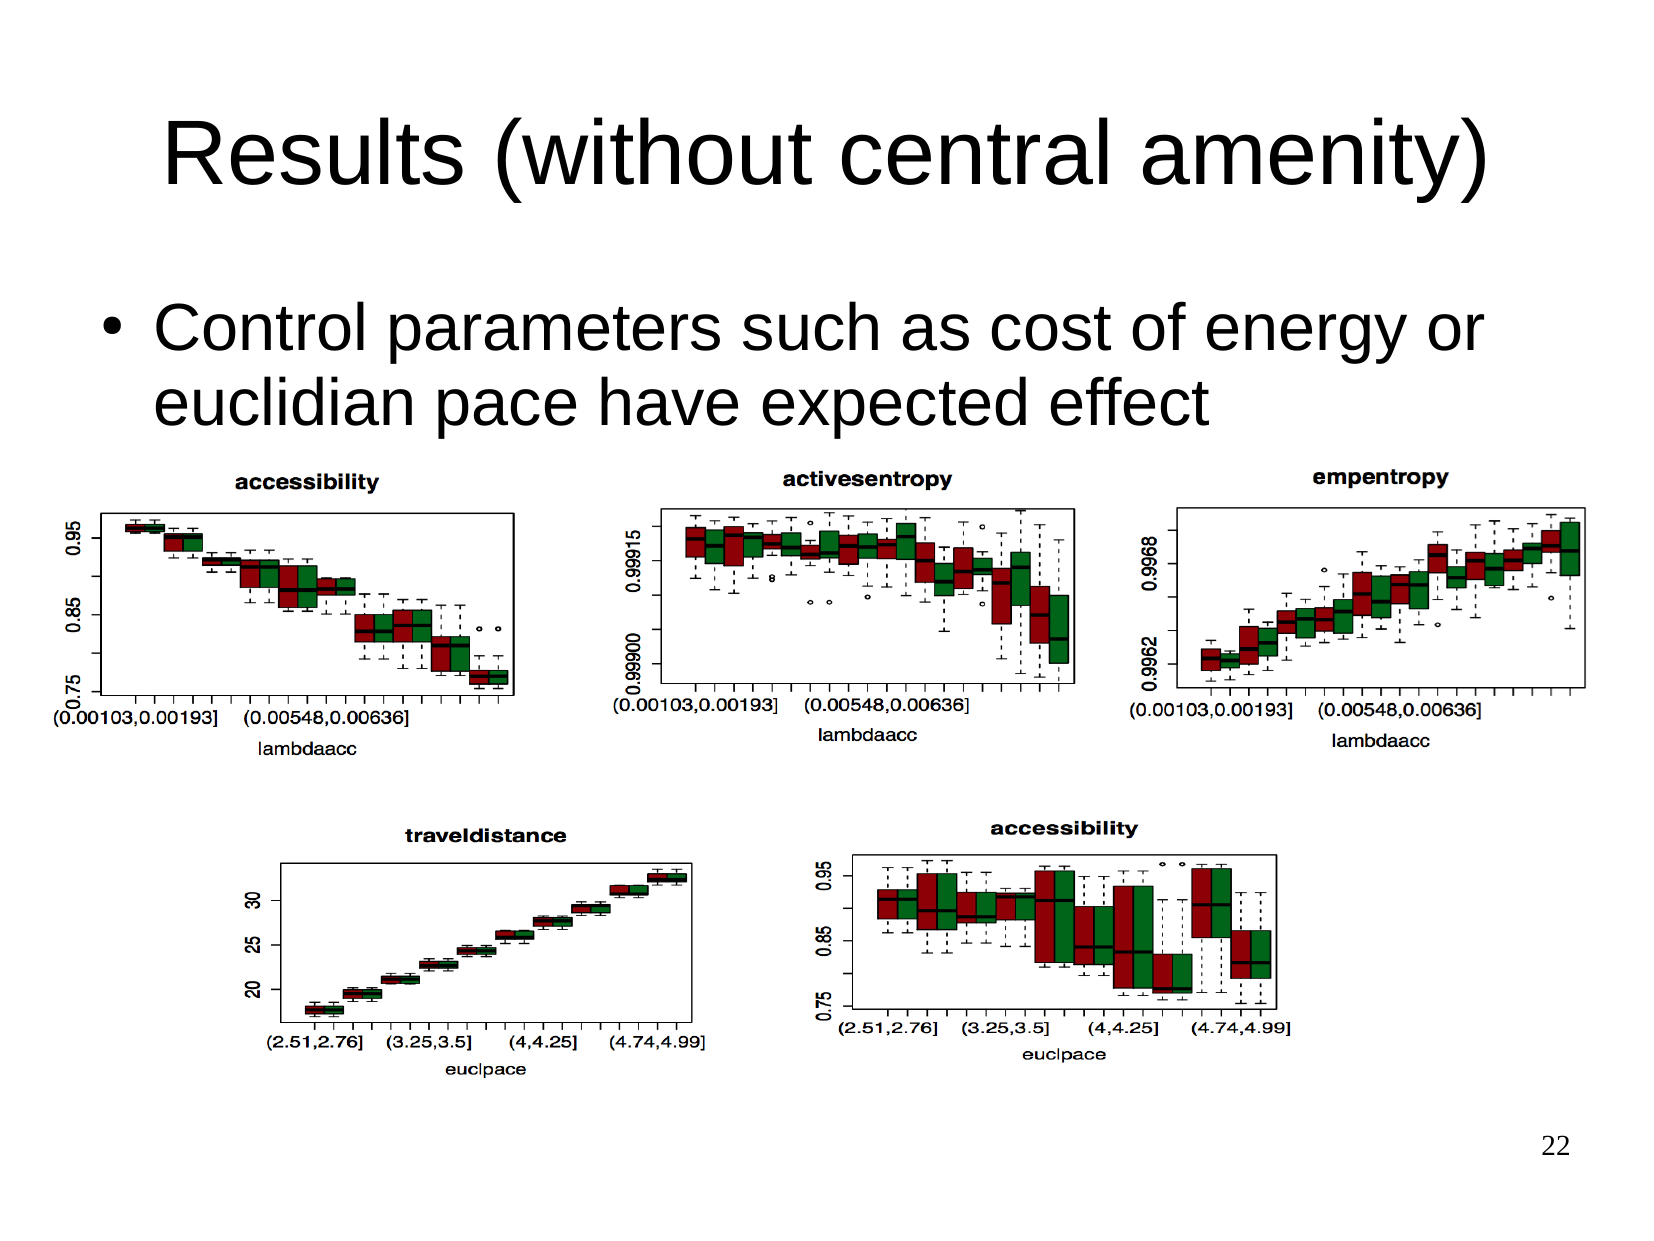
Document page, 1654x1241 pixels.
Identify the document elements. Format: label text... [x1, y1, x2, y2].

title Results (without central amenity) [82, 49, 1571, 257]
picture [791, 807, 1306, 1075]
list Control parameters such as cost of energy or euclidian pace have expected effect [82, 290, 1538, 1010]
picture [38, 459, 544, 768]
picture [212, 814, 728, 1083]
picture [590, 459, 1096, 756]
picture [1103, 454, 1609, 764]
